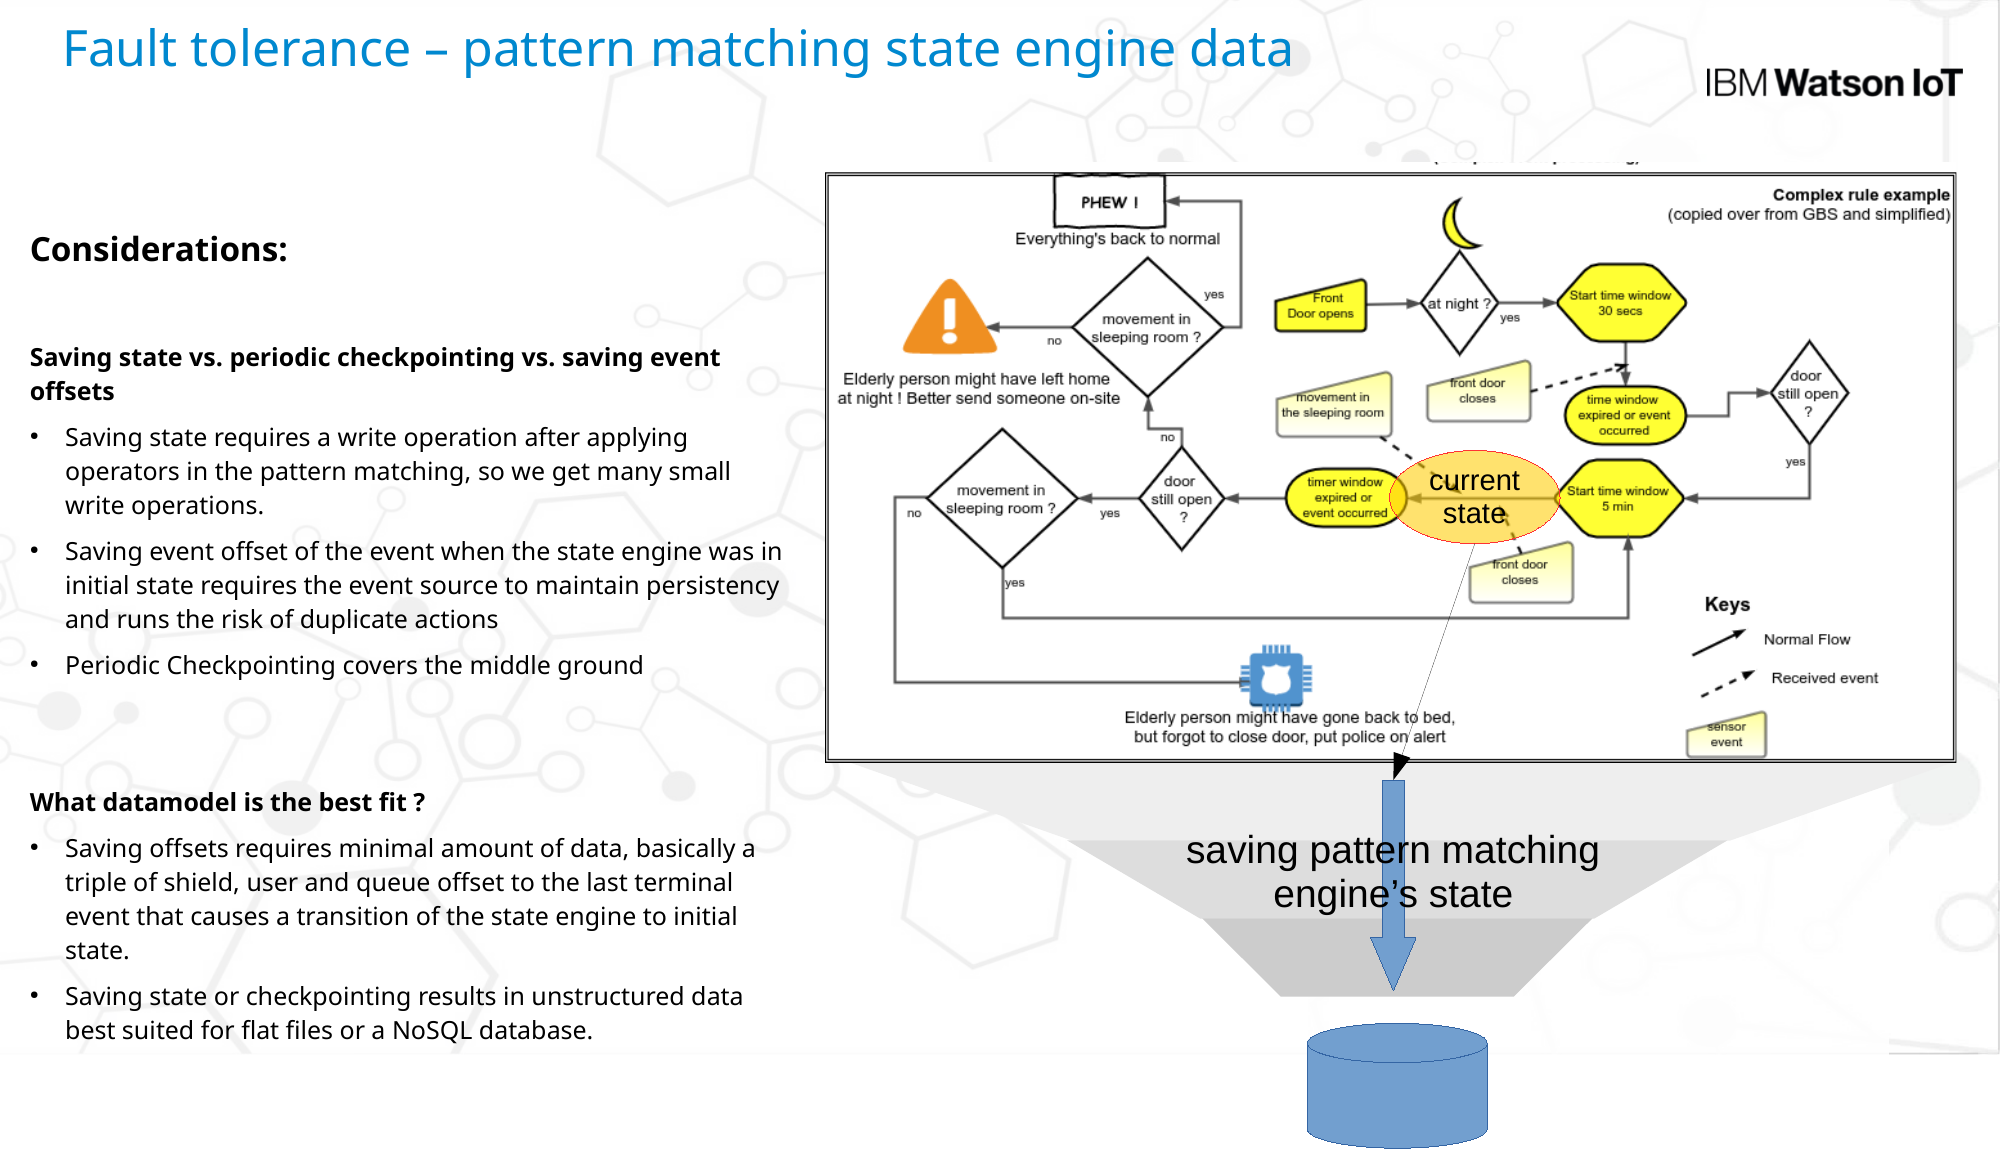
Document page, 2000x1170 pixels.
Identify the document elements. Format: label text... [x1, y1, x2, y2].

text_box [1307, 1023, 1488, 1149]
text_box [1373, 897, 1382, 905]
text_box Considerations: Saving state vs. periodic checkpointing vs. saving event offsets Saving state requires a write operation after applying operators in the pattern matching, so we get many small write operations. Saving event offset of the event when the state engine was in initial state requires the event source to maintain persistency and runs the risk of duplicate actions Periodic Checkpointing covers the middle ground What datamodel is the best fit ? Saving offsets requires minimal amount of data, basically a triple of shield, user and queue offset to the last terminal event that causes a transition of the state engine to initial state. Saving state or checkpointing results in unstructured data best suited for flat files or a NoSQL database. [15, 218, 811, 986]
text_box [851, 763, 1951, 997]
title Fault tolerance – pattern matching state engine data [47, 15, 1698, 138]
text_box current state [1389, 450, 1561, 544]
text_box saving pattern matching engine’s state [1370, 780, 1416, 991]
text_box [1405, 897, 1413, 905]
text_box [1373, 889, 1382, 895]
picture [825, 0, 2000, 1055]
